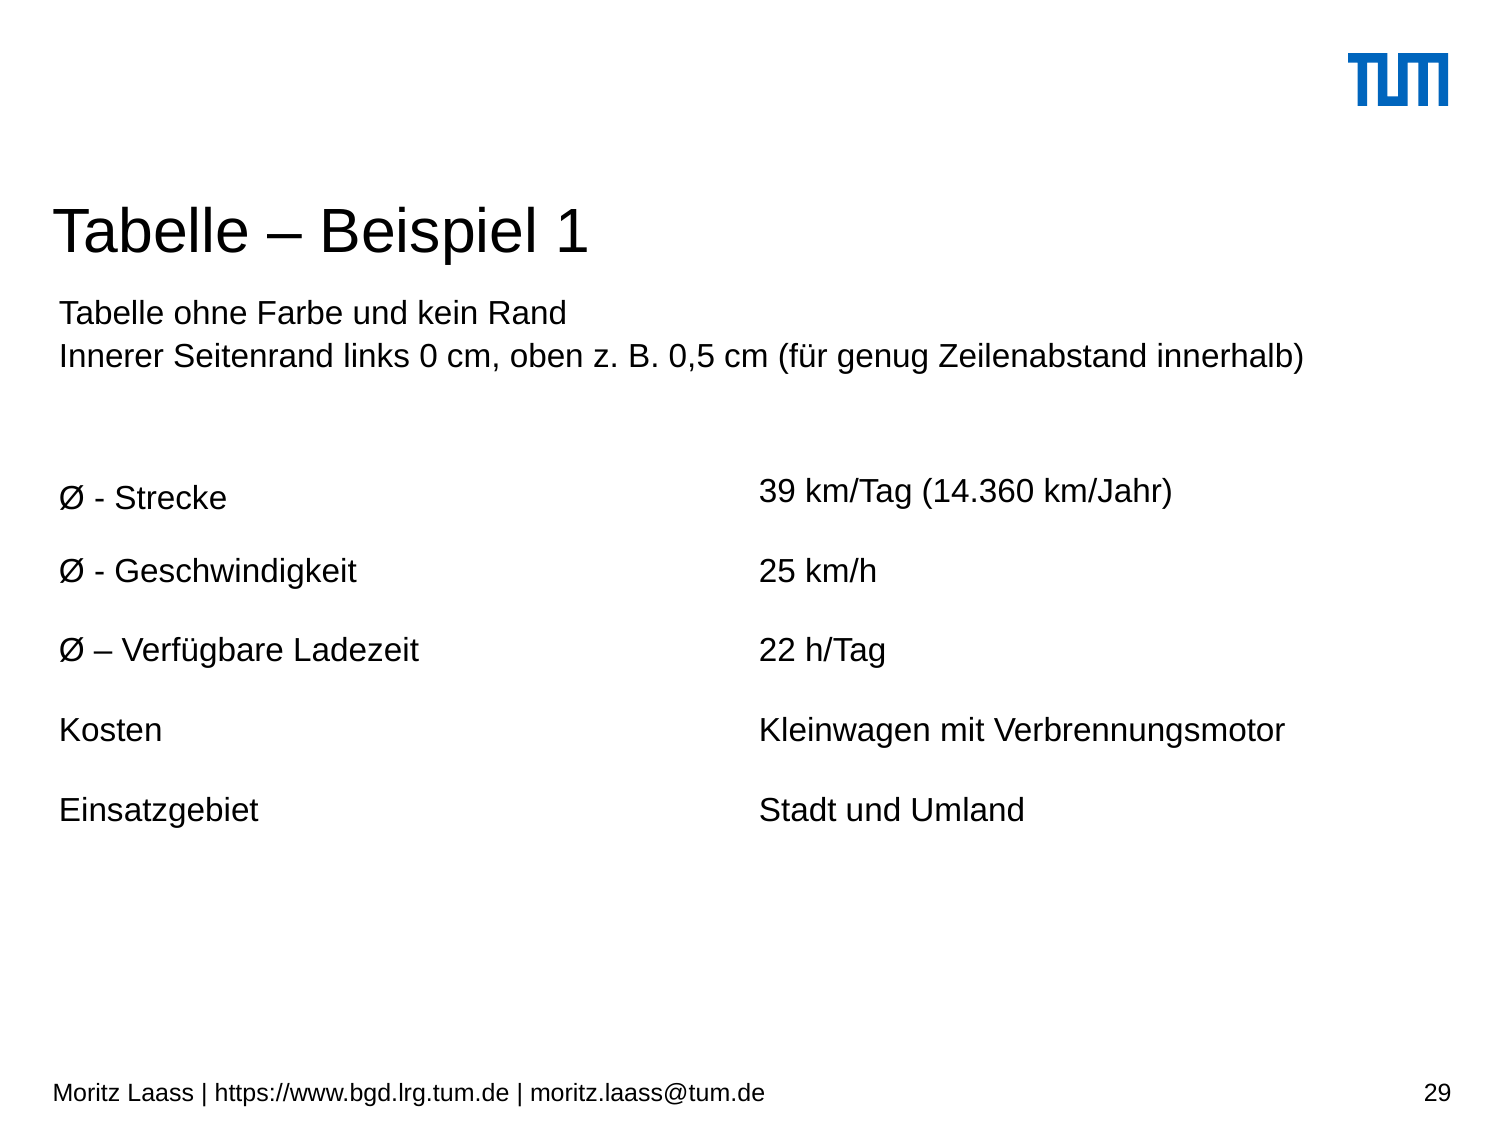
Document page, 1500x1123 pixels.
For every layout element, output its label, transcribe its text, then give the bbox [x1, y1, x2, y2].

table_cell Stadt und Umland [759, 756, 1459, 836]
table_cell Kleinwagen mit Verbrennungsmotor [759, 677, 1459, 756]
table_header Ø - Strecke [59, 437, 759, 517]
table_cell Einsatzgebiet [59, 756, 759, 836]
table_header 39 km/Tag (14.360 km/Jahr) [759, 437, 1459, 517]
table_cell Ø – Verfügbare Ladezeit [59, 597, 759, 677]
list Tabelle ohne Farbe und kein Rand Innerer Seitenrand links 0 cm, oben z. B. 0,5 cm (für genug Zeilenabstand innerhalb) [59, 289, 1459, 414]
table_cell 22 h/Tag [759, 597, 1459, 677]
title Tabelle – Beispiel 1 [52, 195, 1453, 266]
table_cell Ø - Geschwindigkeit [59, 517, 759, 597]
table_cell Kosten [59, 677, 759, 756]
table_cell 25 km/h [759, 517, 1459, 597]
